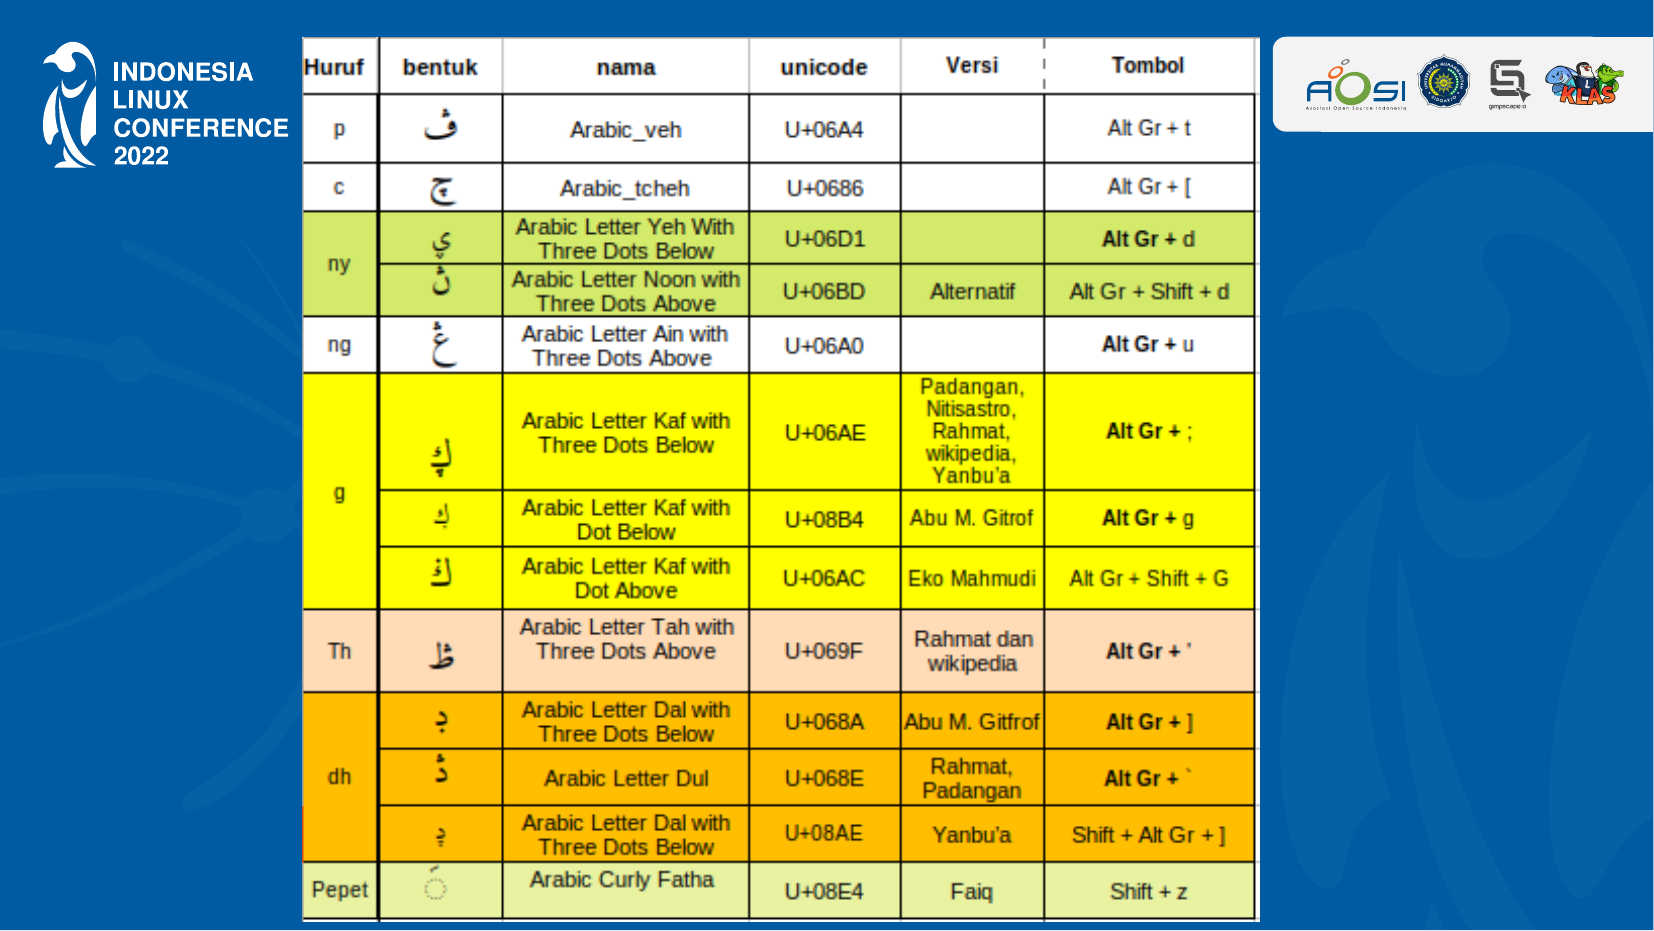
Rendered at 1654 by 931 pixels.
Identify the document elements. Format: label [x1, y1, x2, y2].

picture [1417, 54, 1471, 108]
picture [302, 37, 1260, 922]
picture [1545, 62, 1624, 105]
